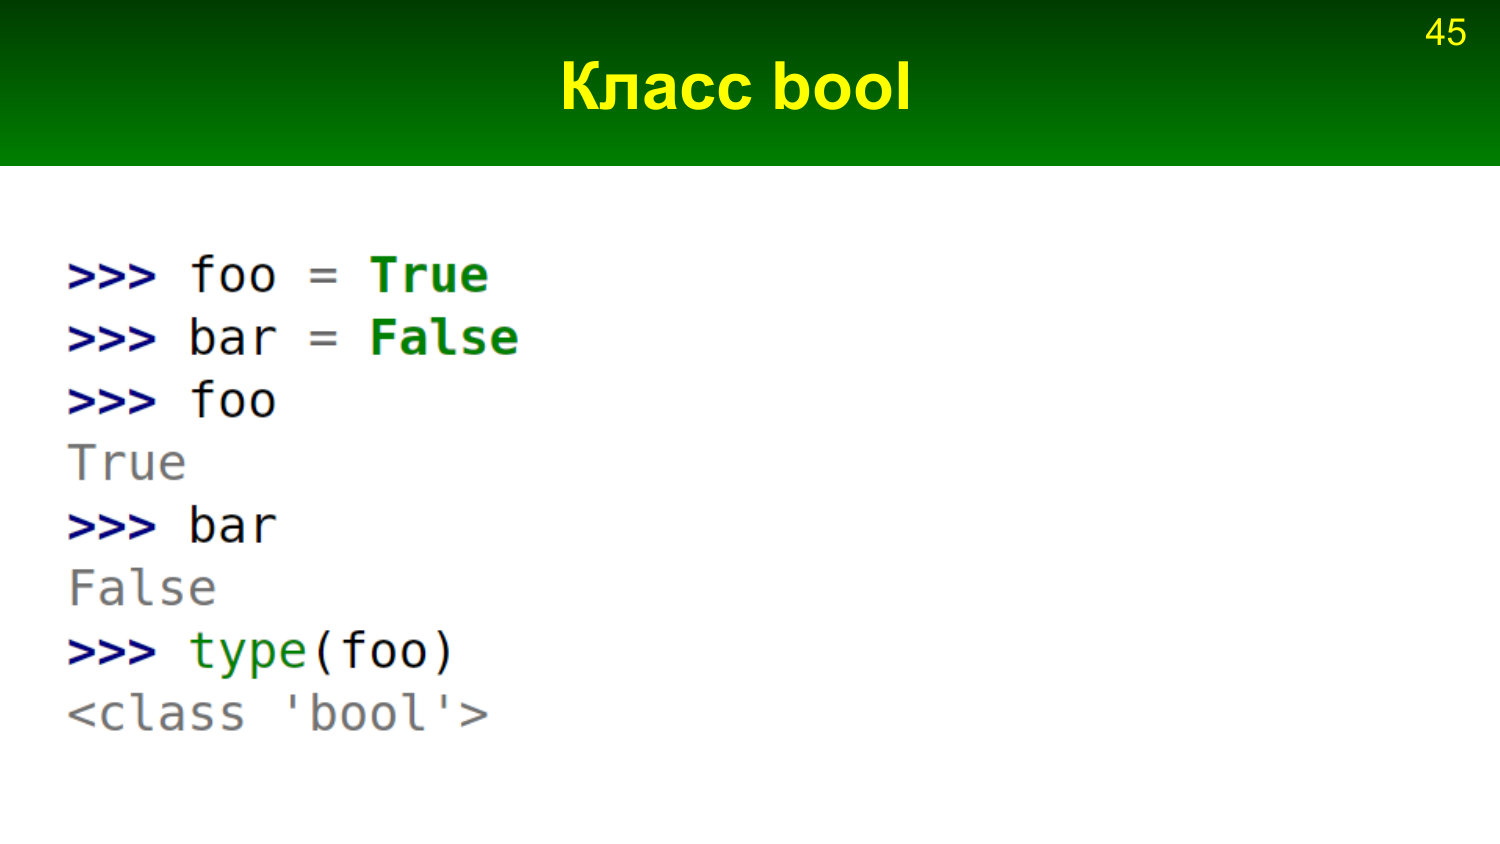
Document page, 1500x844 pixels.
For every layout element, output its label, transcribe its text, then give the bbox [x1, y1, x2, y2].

picture [56, 247, 532, 748]
title Класс bool [47, 11, 1426, 154]
